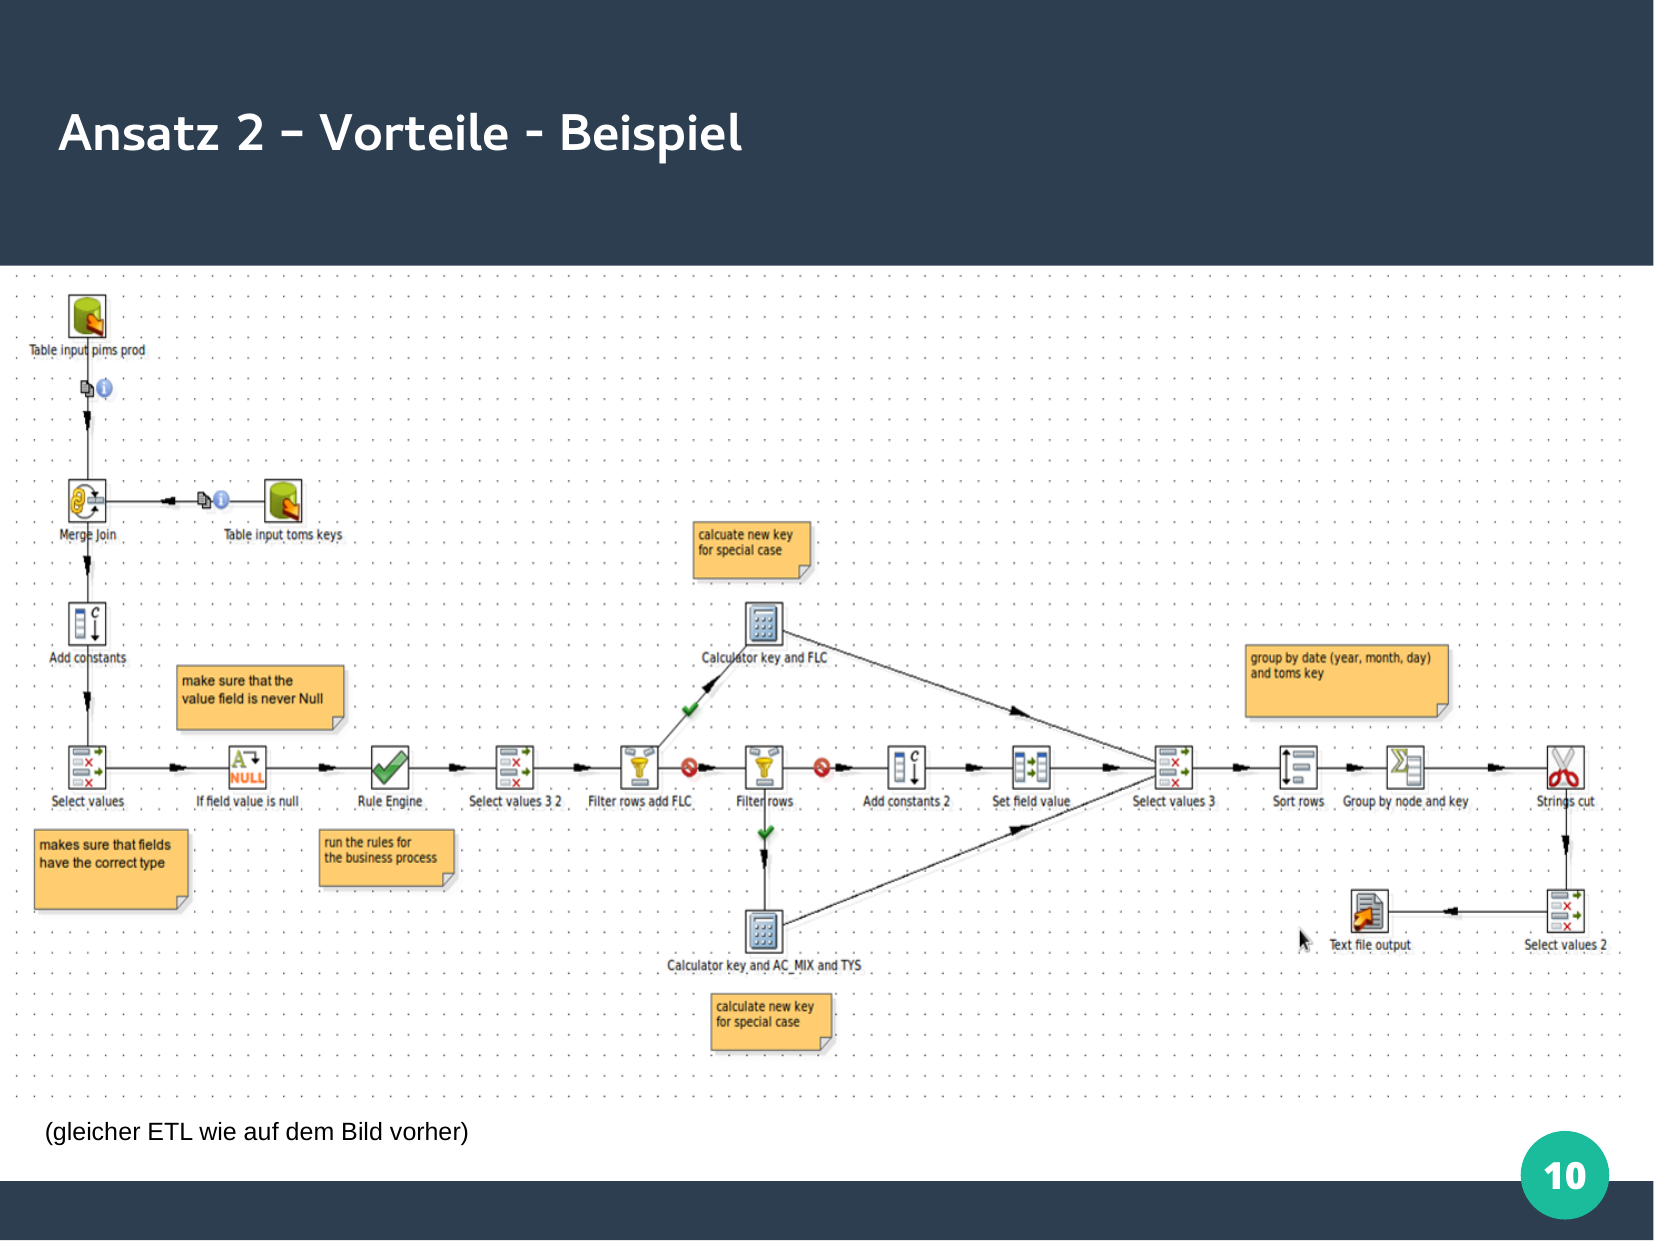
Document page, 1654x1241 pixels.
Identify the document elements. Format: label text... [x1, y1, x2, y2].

title Ansatz 2 – Vorteile - Beispiel [59, 59, 1595, 207]
text_box (gleicher ETL wie auf dem Bild vorher) [30, 1110, 721, 1153]
picture [5, 269, 1636, 1111]
